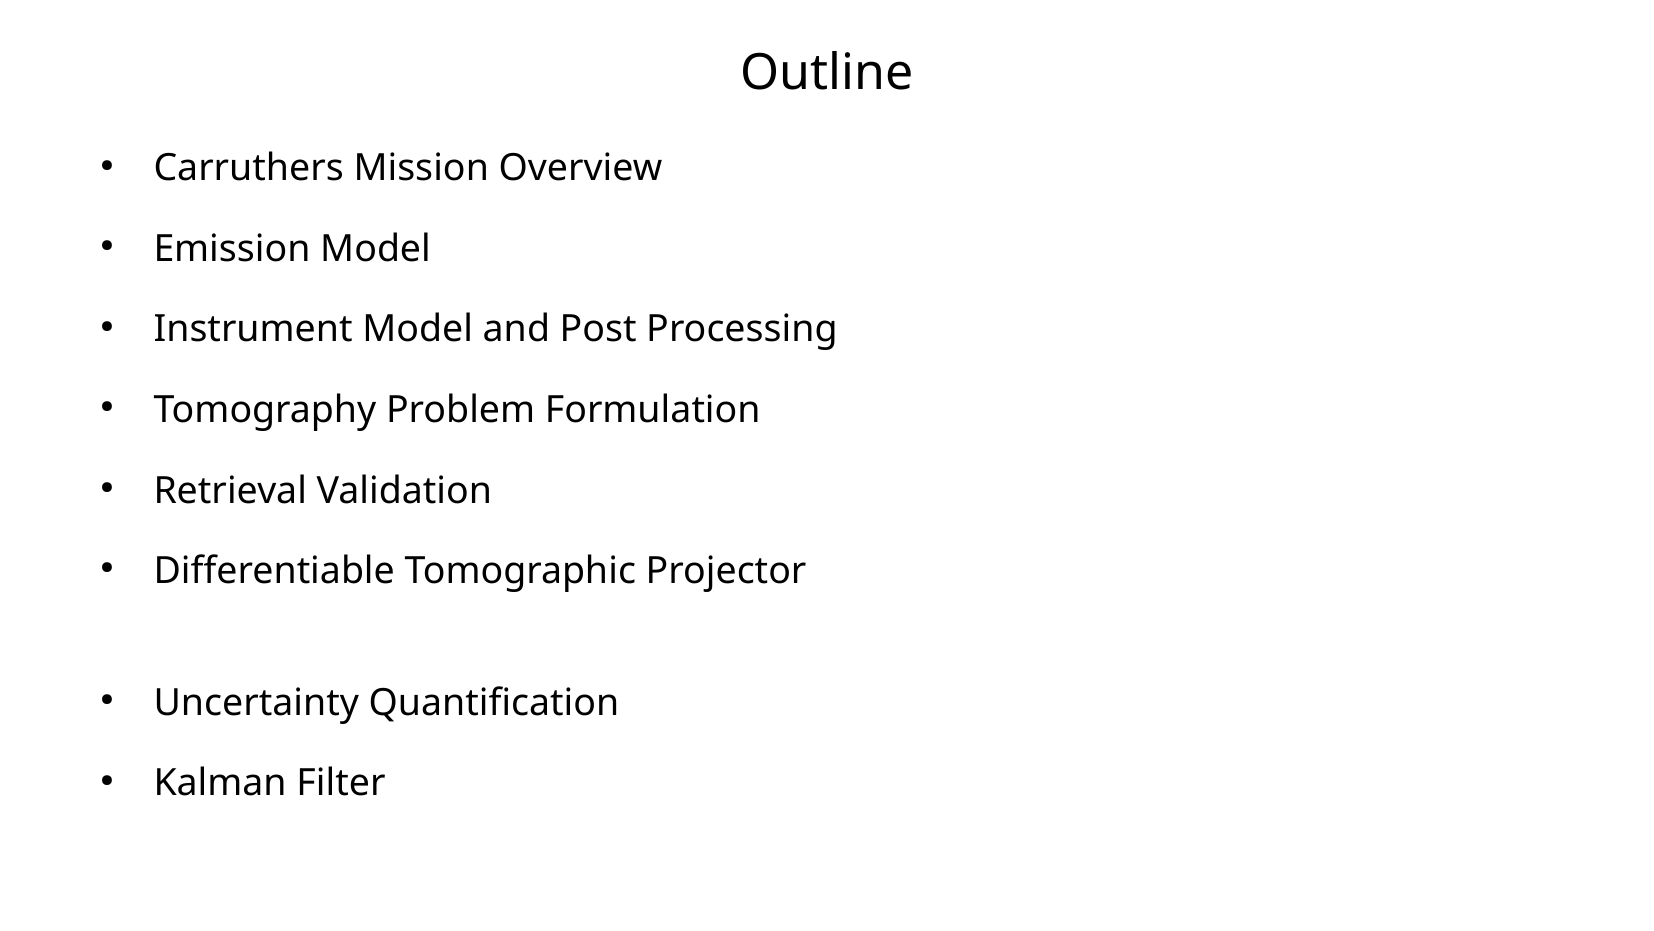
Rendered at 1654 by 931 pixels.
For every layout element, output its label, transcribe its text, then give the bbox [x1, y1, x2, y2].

list Carruthers Mission Overview Emission Model Instrument Model and Post Processing Tomography Problem Formulation Retrieval Validation Differentiable Tomographic Projector Uncertainty Quantification Kalman Filter [82, 140, 1571, 871]
title Outline [82, 18, 1571, 122]
